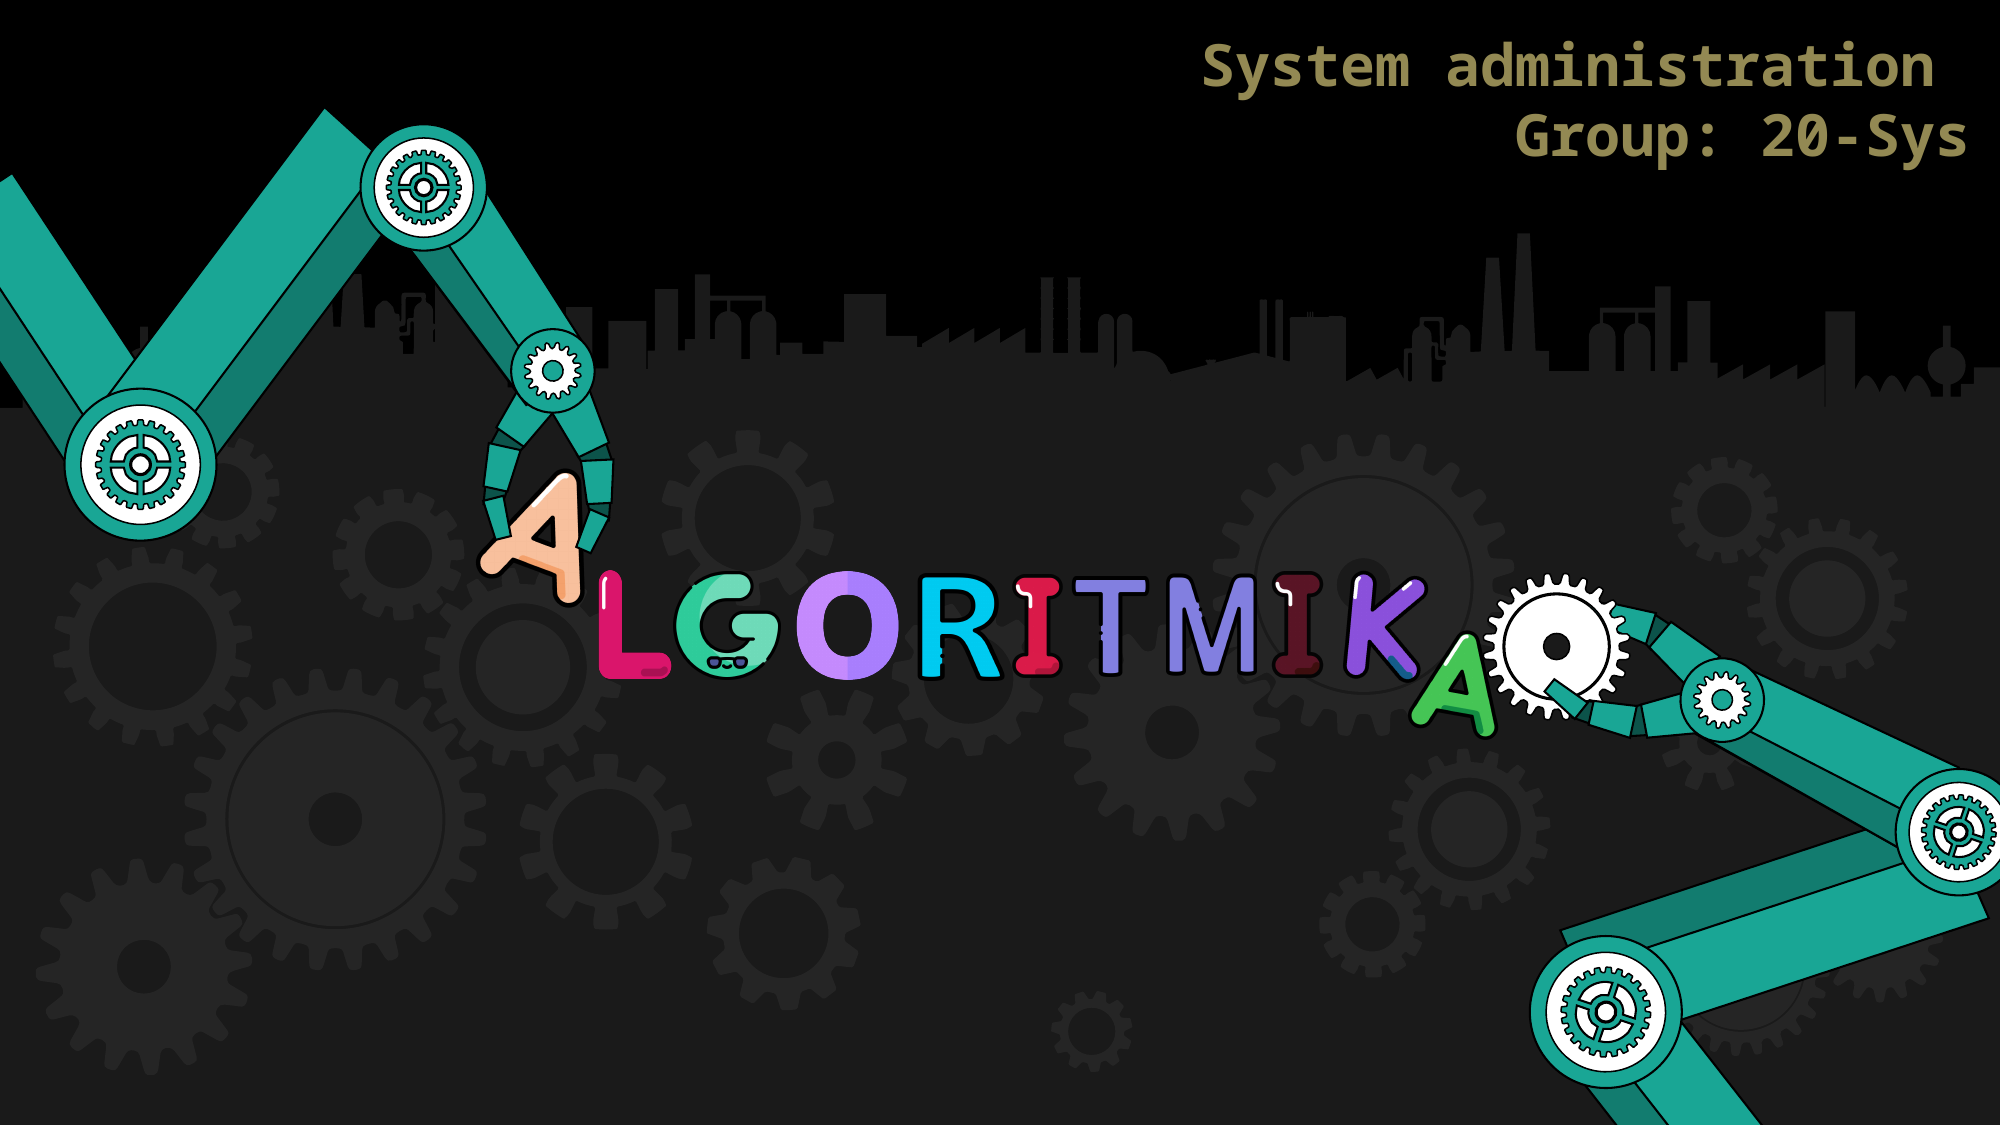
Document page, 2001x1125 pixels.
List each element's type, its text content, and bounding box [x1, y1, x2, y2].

text_box [1483, 573, 2000, 1125]
picture [1166, 568, 1512, 744]
picture [463, 450, 781, 680]
picture [793, 571, 902, 680]
text_box [0, 106, 614, 554]
picture [903, 573, 1161, 681]
text_box System administration Group: 20-Sys [879, 20, 1986, 176]
